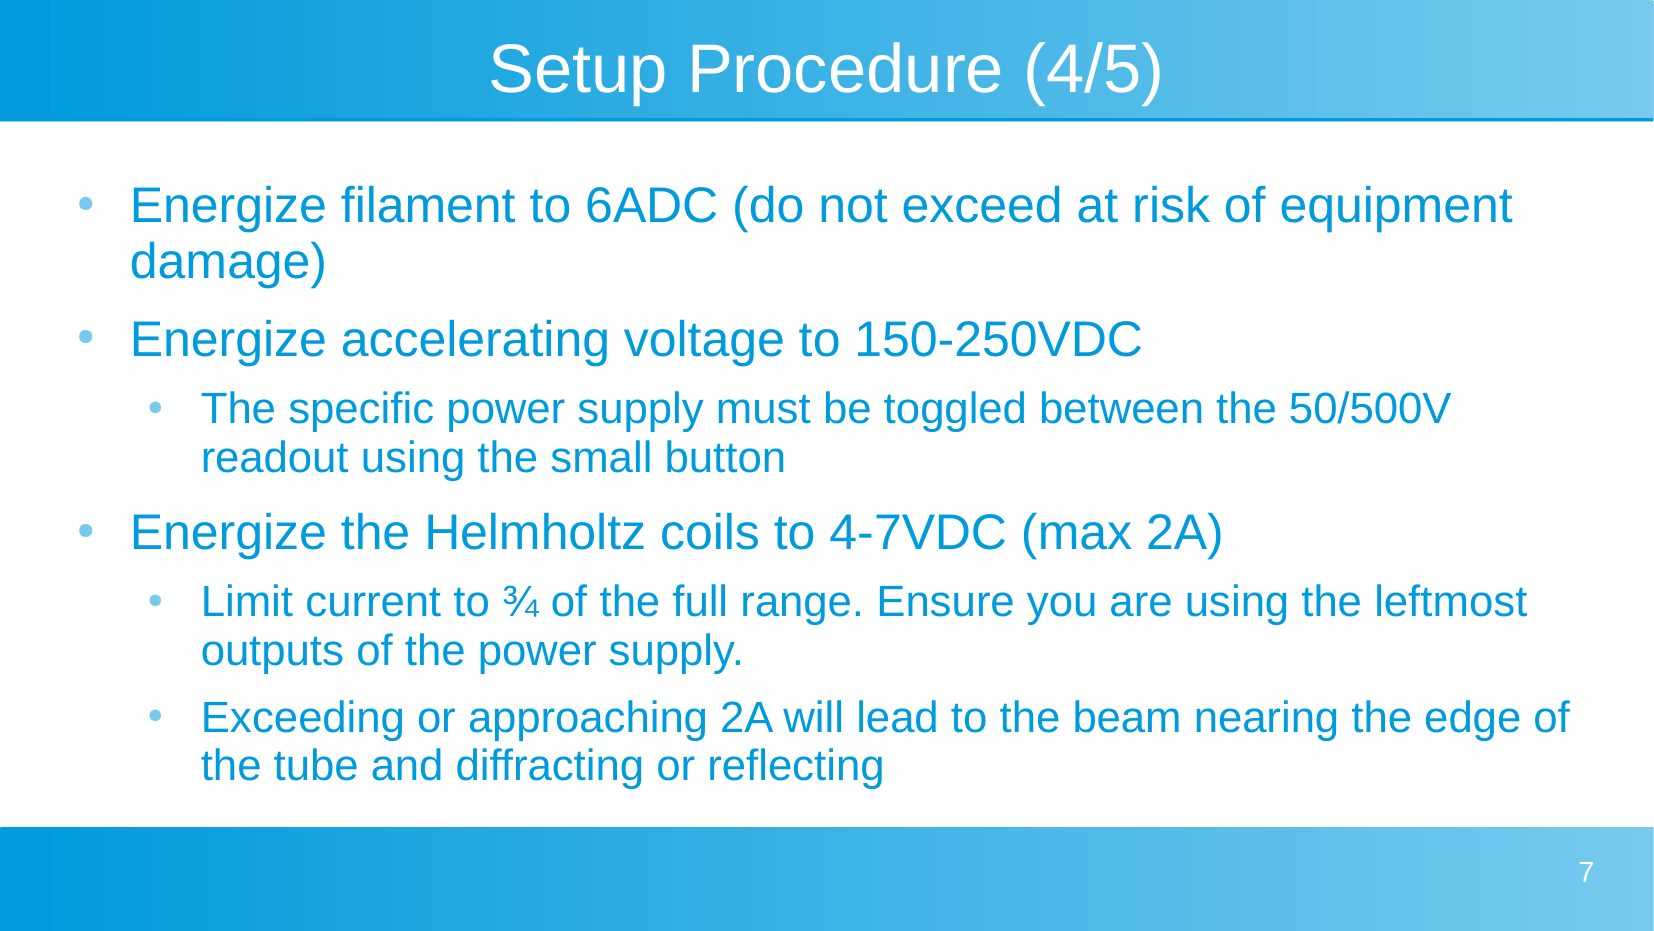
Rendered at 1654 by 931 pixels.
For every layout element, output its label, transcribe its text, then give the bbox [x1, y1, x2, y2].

title Setup Procedure (4/5) [59, 29, 1595, 108]
list Energize filament to 6ADC (do not exceed at risk of equipment damage) Energize accelerating voltage to 150-250VDC The specific power supply must be toggled between the 50/500V readout using the small button Energize the Helmholtz coils to 4-7VDC (max 2A) Limit current to ¾ of the full range. Ensure you are using the leftmost outputs of the power supply. Exceeding or approaching 2A will lead to the beam nearing the edge of the tube and diffracting or reflecting [59, 177, 1595, 768]
